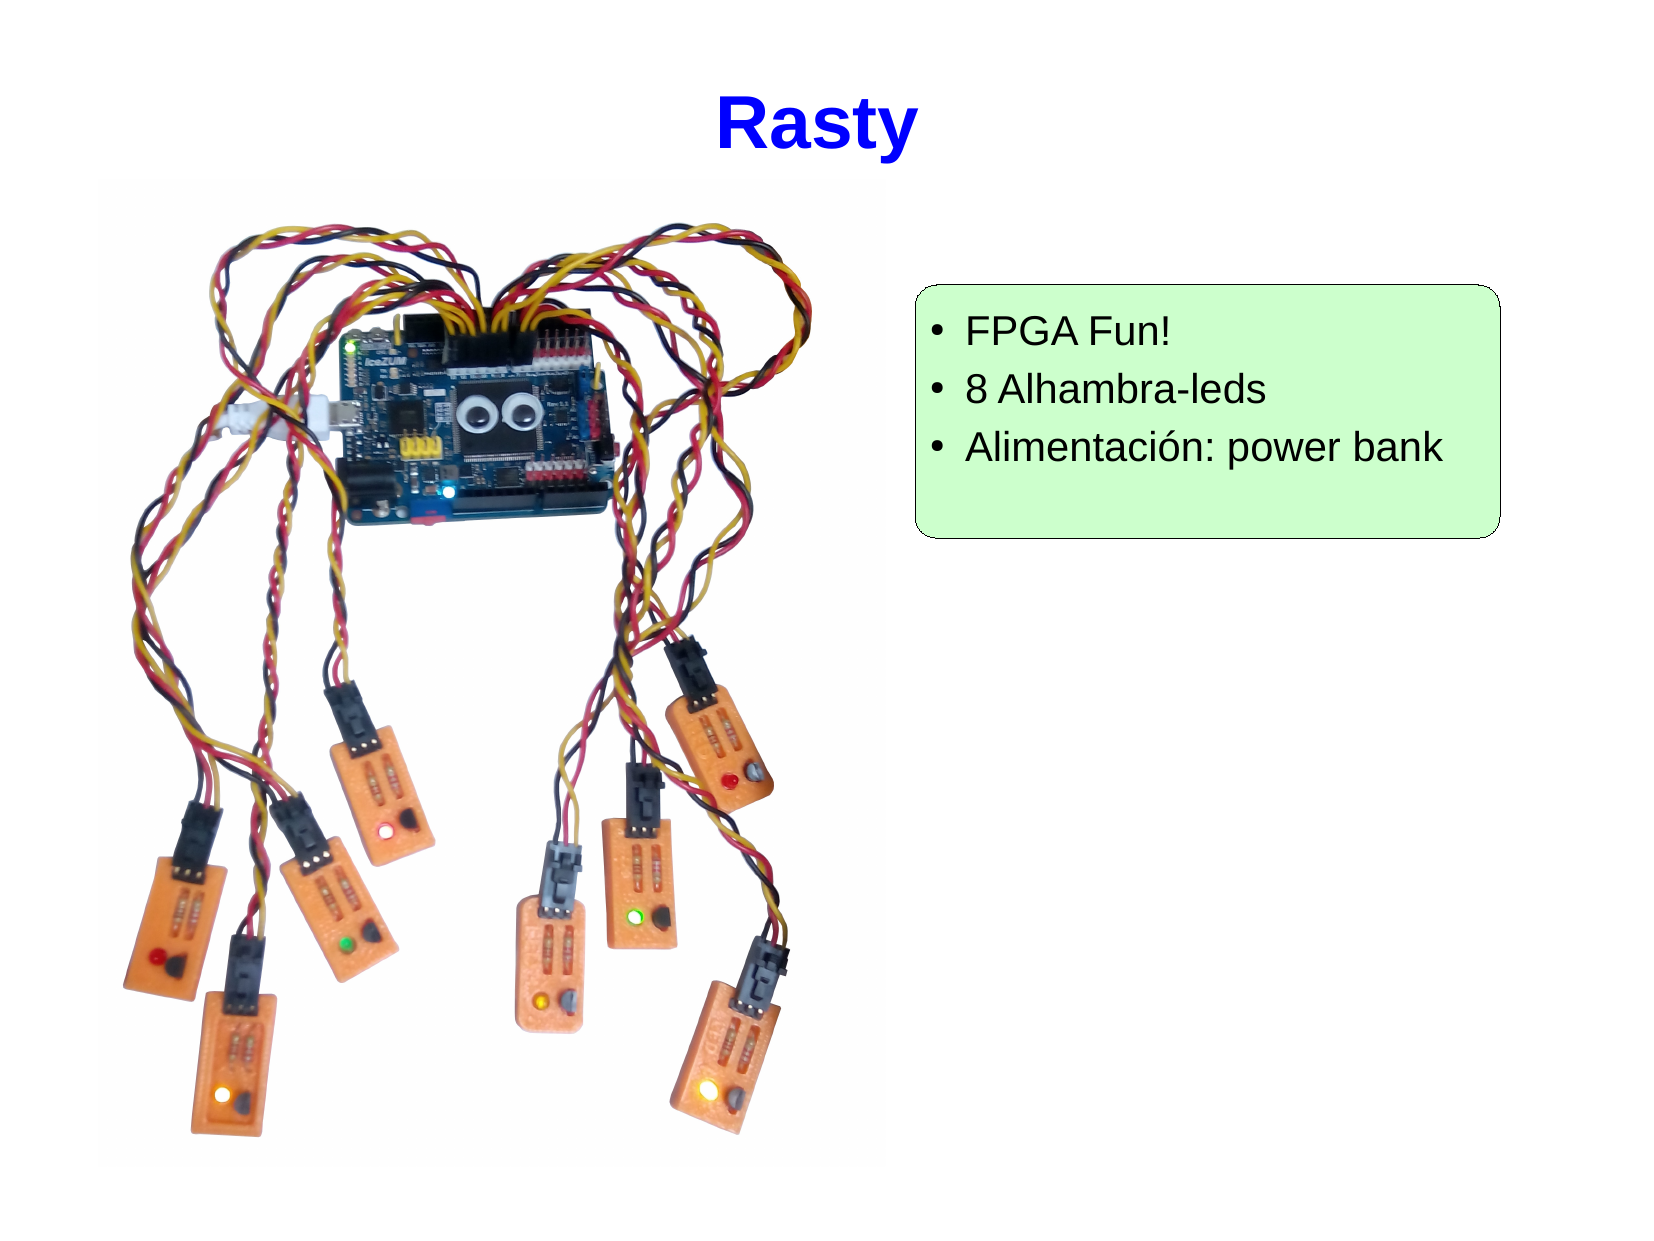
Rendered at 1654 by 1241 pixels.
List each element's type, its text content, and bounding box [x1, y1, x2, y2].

text_box Rasty [90, 73, 1546, 211]
text_box FPGA Fun! 8 Alhambra-leds Alimentación: power bank [915, 300, 1501, 537]
picture [98, 179, 886, 1167]
text_box [916, 284, 1499, 300]
